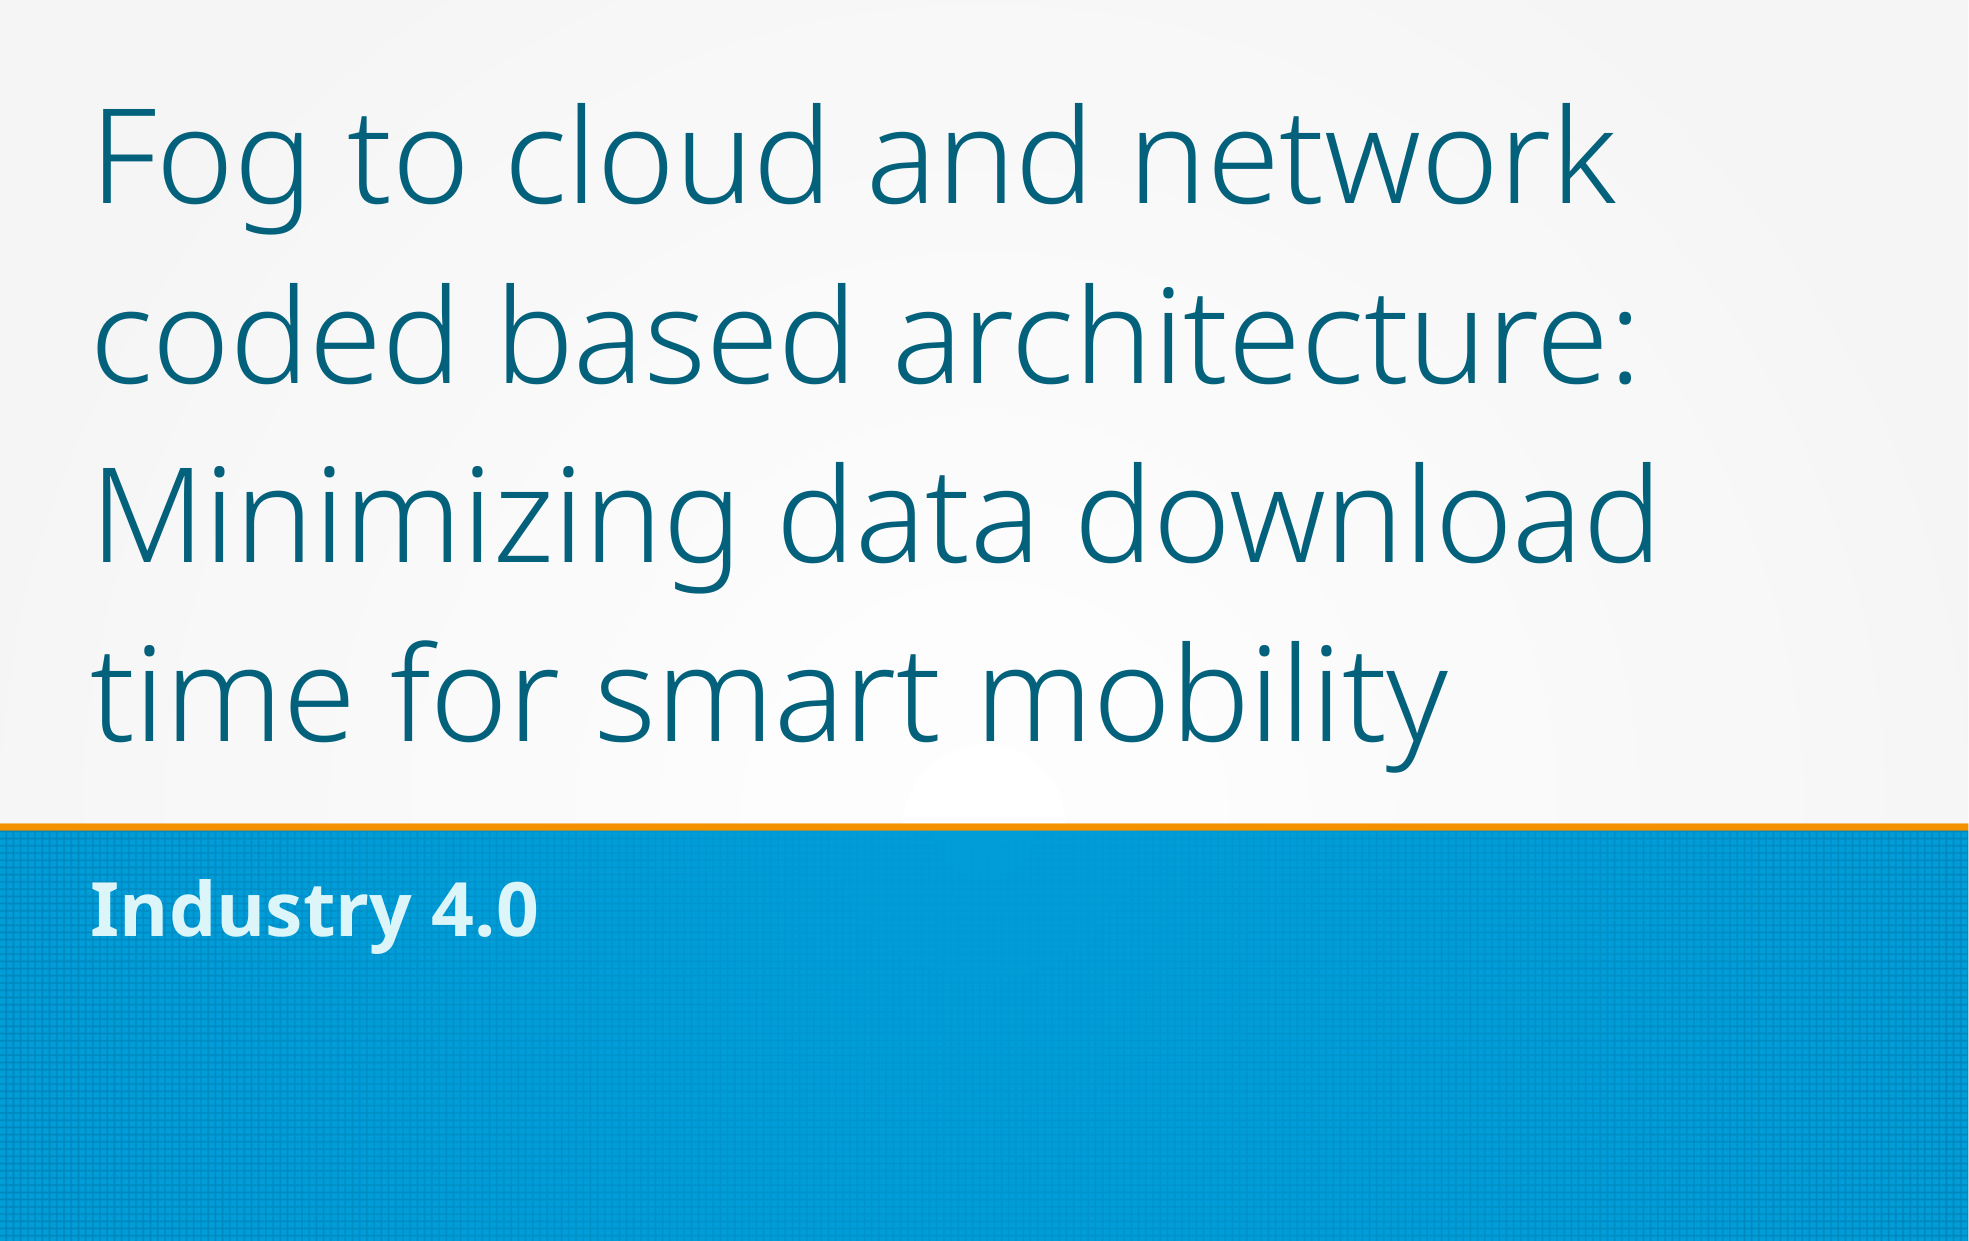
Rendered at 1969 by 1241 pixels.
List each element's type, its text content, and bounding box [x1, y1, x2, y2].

subtitle Industry 4.0 [90, 855, 1861, 1111]
picture [0, 0, 1969, 830]
title Fog to cloud and network coded based architecture: Minimizing data download time for smart mobility [90, 49, 1862, 781]
